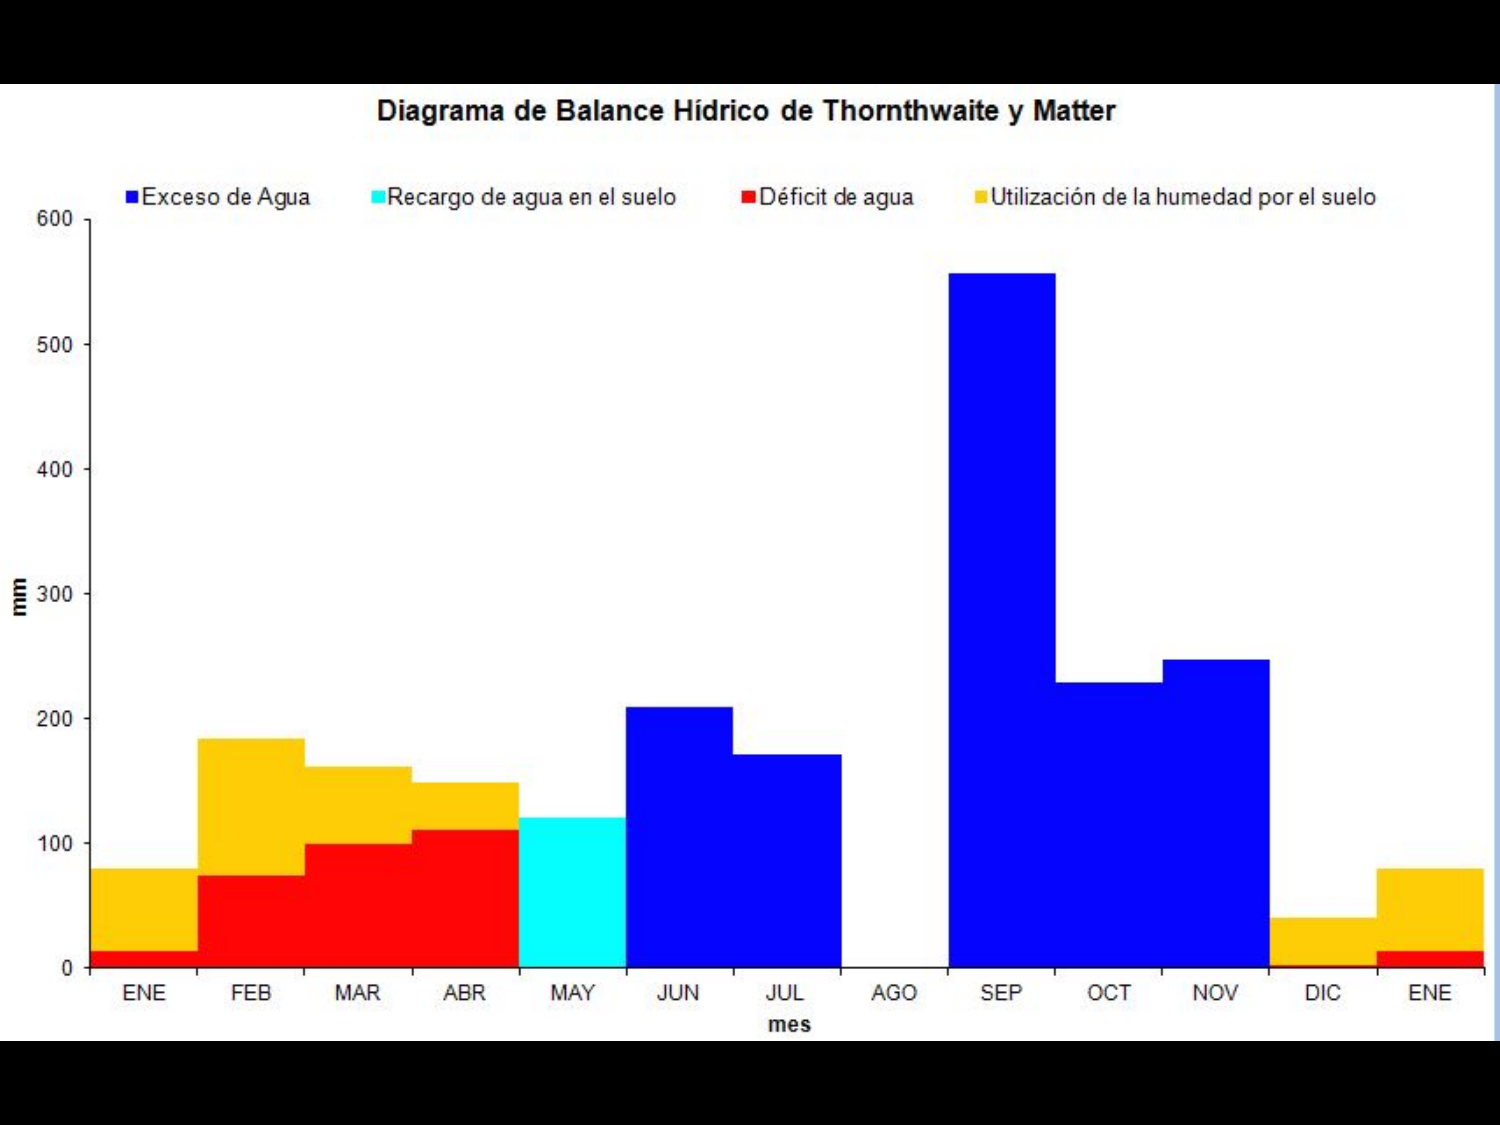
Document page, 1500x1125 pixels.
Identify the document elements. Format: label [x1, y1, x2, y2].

picture [0, 84, 1500, 1041]
